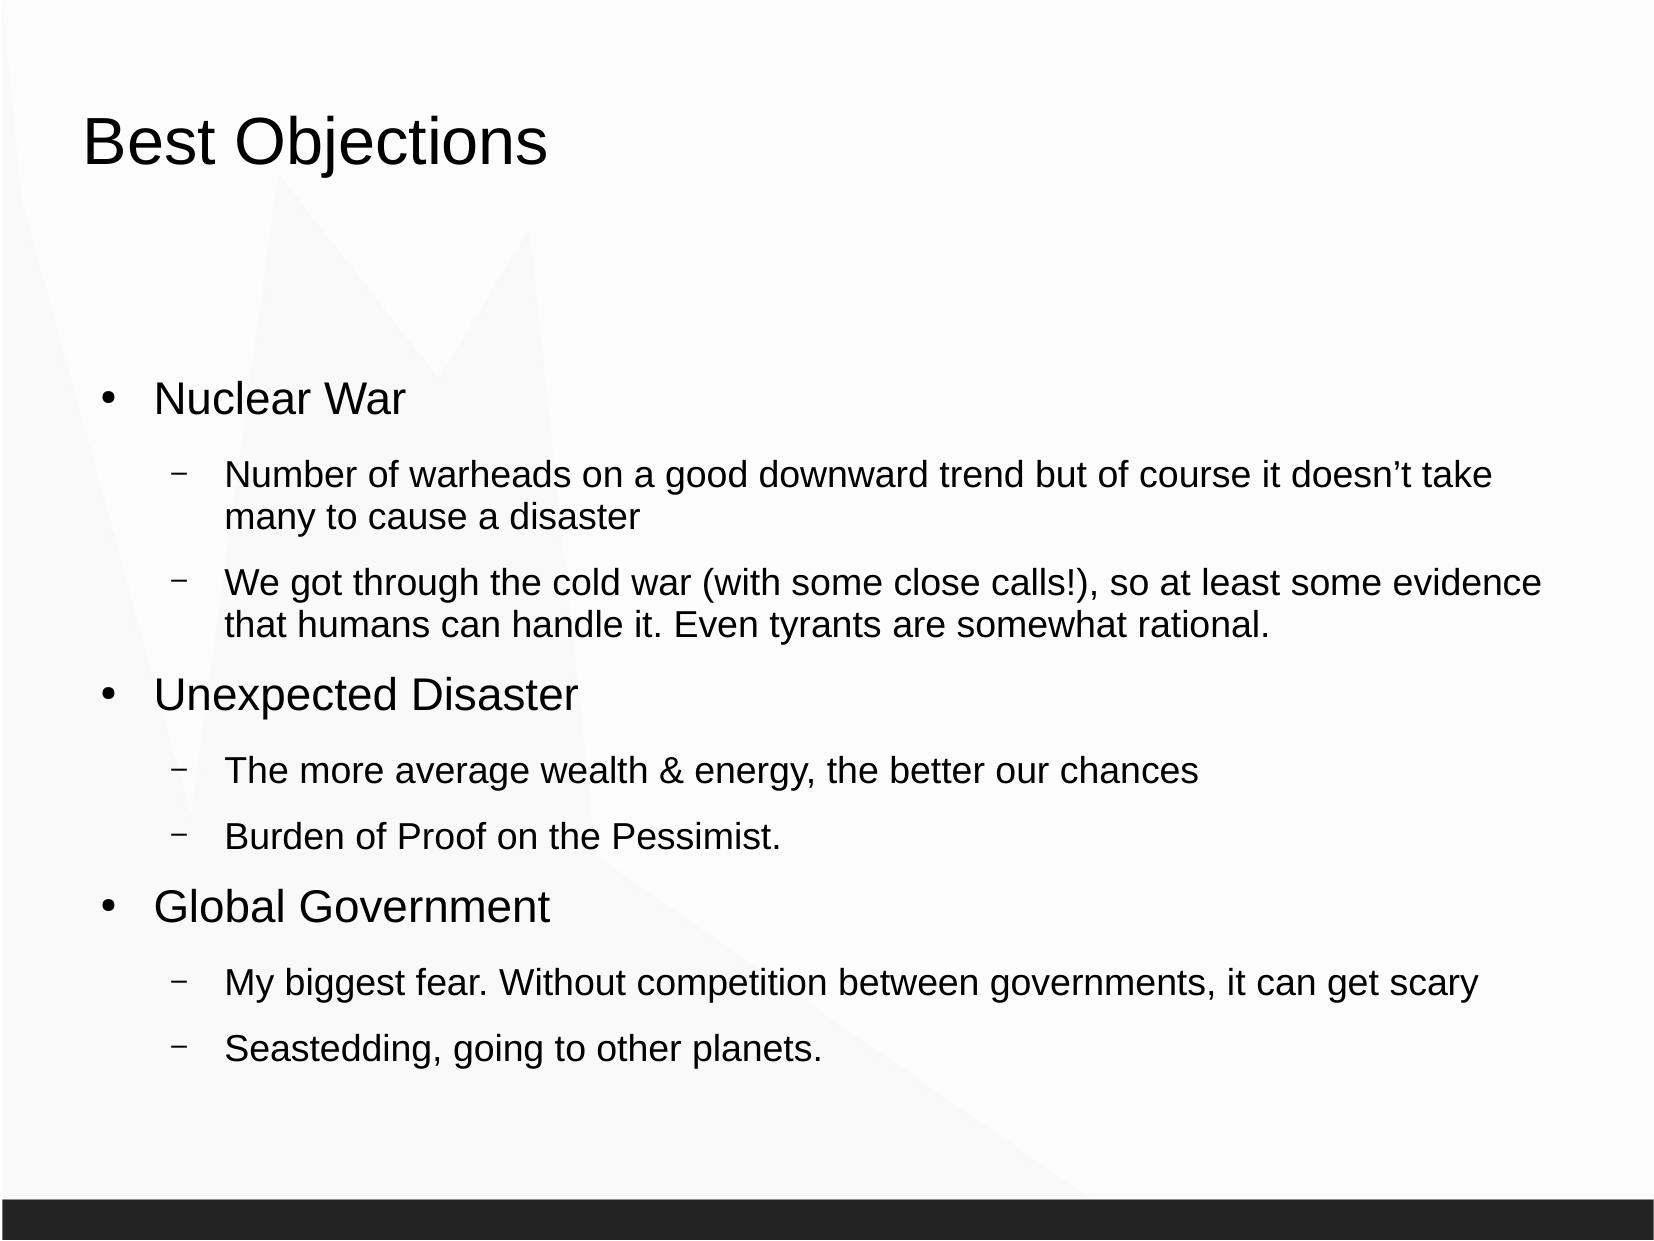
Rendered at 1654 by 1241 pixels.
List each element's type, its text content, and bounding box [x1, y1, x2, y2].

list Nuclear War Number of warheads on a good downward trend but of course it doesn’t take many to cause a disaster We got through the cold war (with some close calls!), so at least some evidence that humans can handle it. Even tyrants are somewhat rational. Unexpected Disaster The more average wealth & energy, the better our chances Burden of Proof on the Pessimist. Global Government My biggest fear. Without competition between governments, it can get scary Seastedding, going to other planets. [82, 372, 1571, 1070]
picture [2, 0, 1654, 1241]
title Best Objections [82, 45, 1571, 238]
